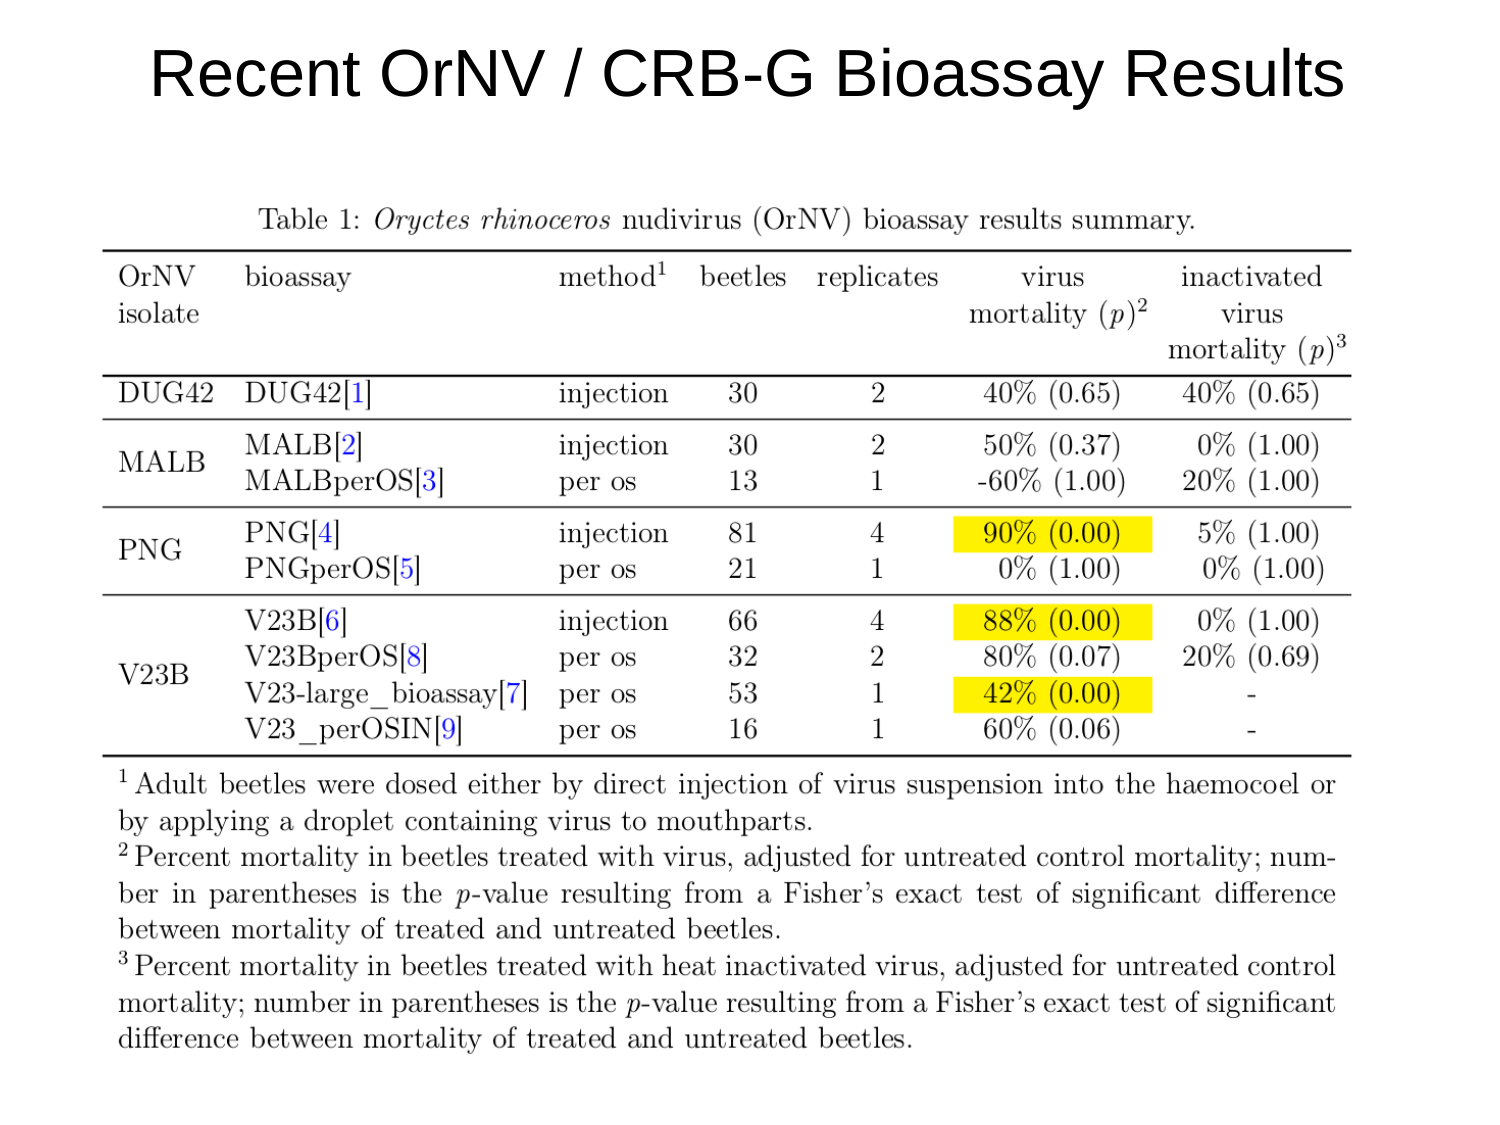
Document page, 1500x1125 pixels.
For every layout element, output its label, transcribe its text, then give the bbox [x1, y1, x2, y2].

text_box Recent OrNV / CRB-G Bioassay Results [135, 29, 1366, 125]
picture [75, 194, 1381, 1064]
